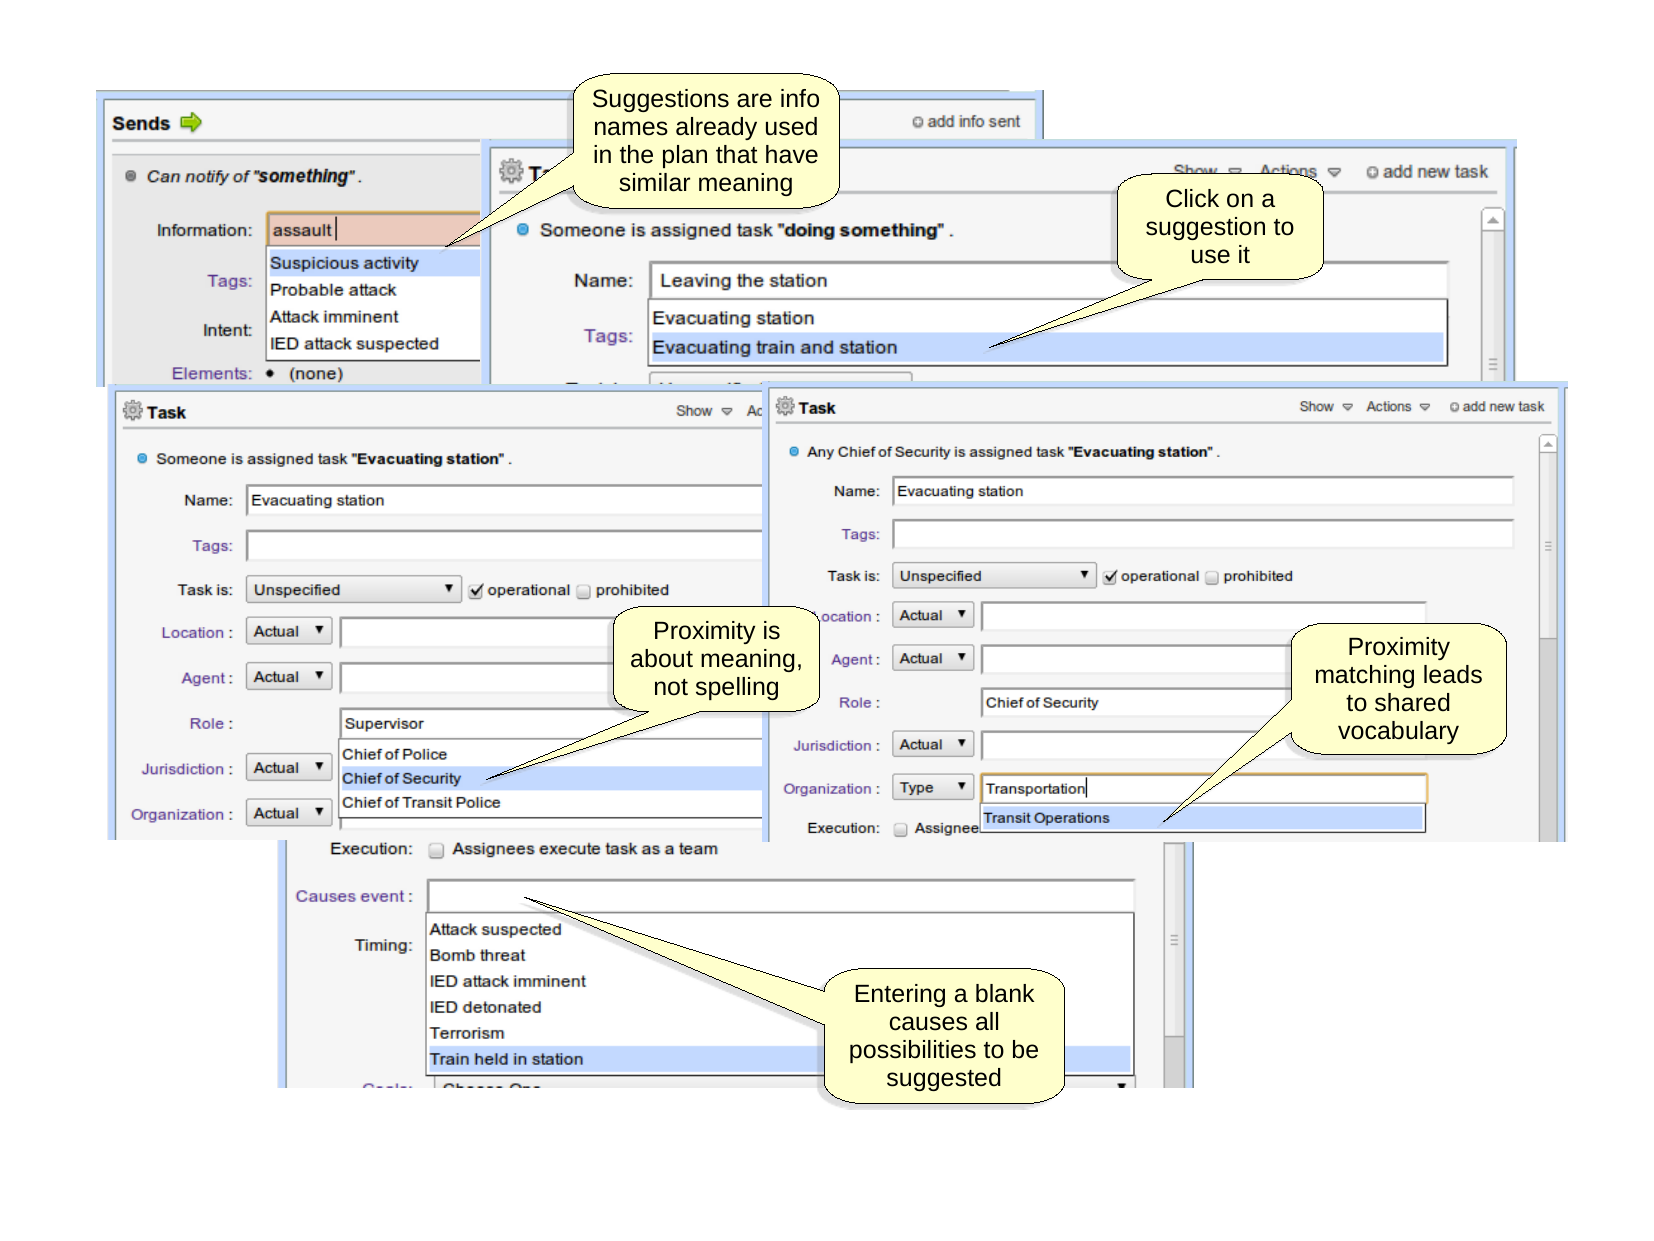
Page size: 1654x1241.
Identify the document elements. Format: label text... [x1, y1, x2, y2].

text_box Suggestions are info names already used in the plan that have similar meaning [445, 73, 840, 247]
text_box Proximity matching leads to shared vocabulary [1163, 623, 1507, 822]
text_box Entering a blank causes all possibilities to be suggested [524, 897, 1065, 1104]
text_box Proximity is about meaning, not spelling [486, 606, 820, 780]
picture [96, 90, 1568, 1088]
text_box Click on a suggestion to use it [989, 173, 1324, 348]
